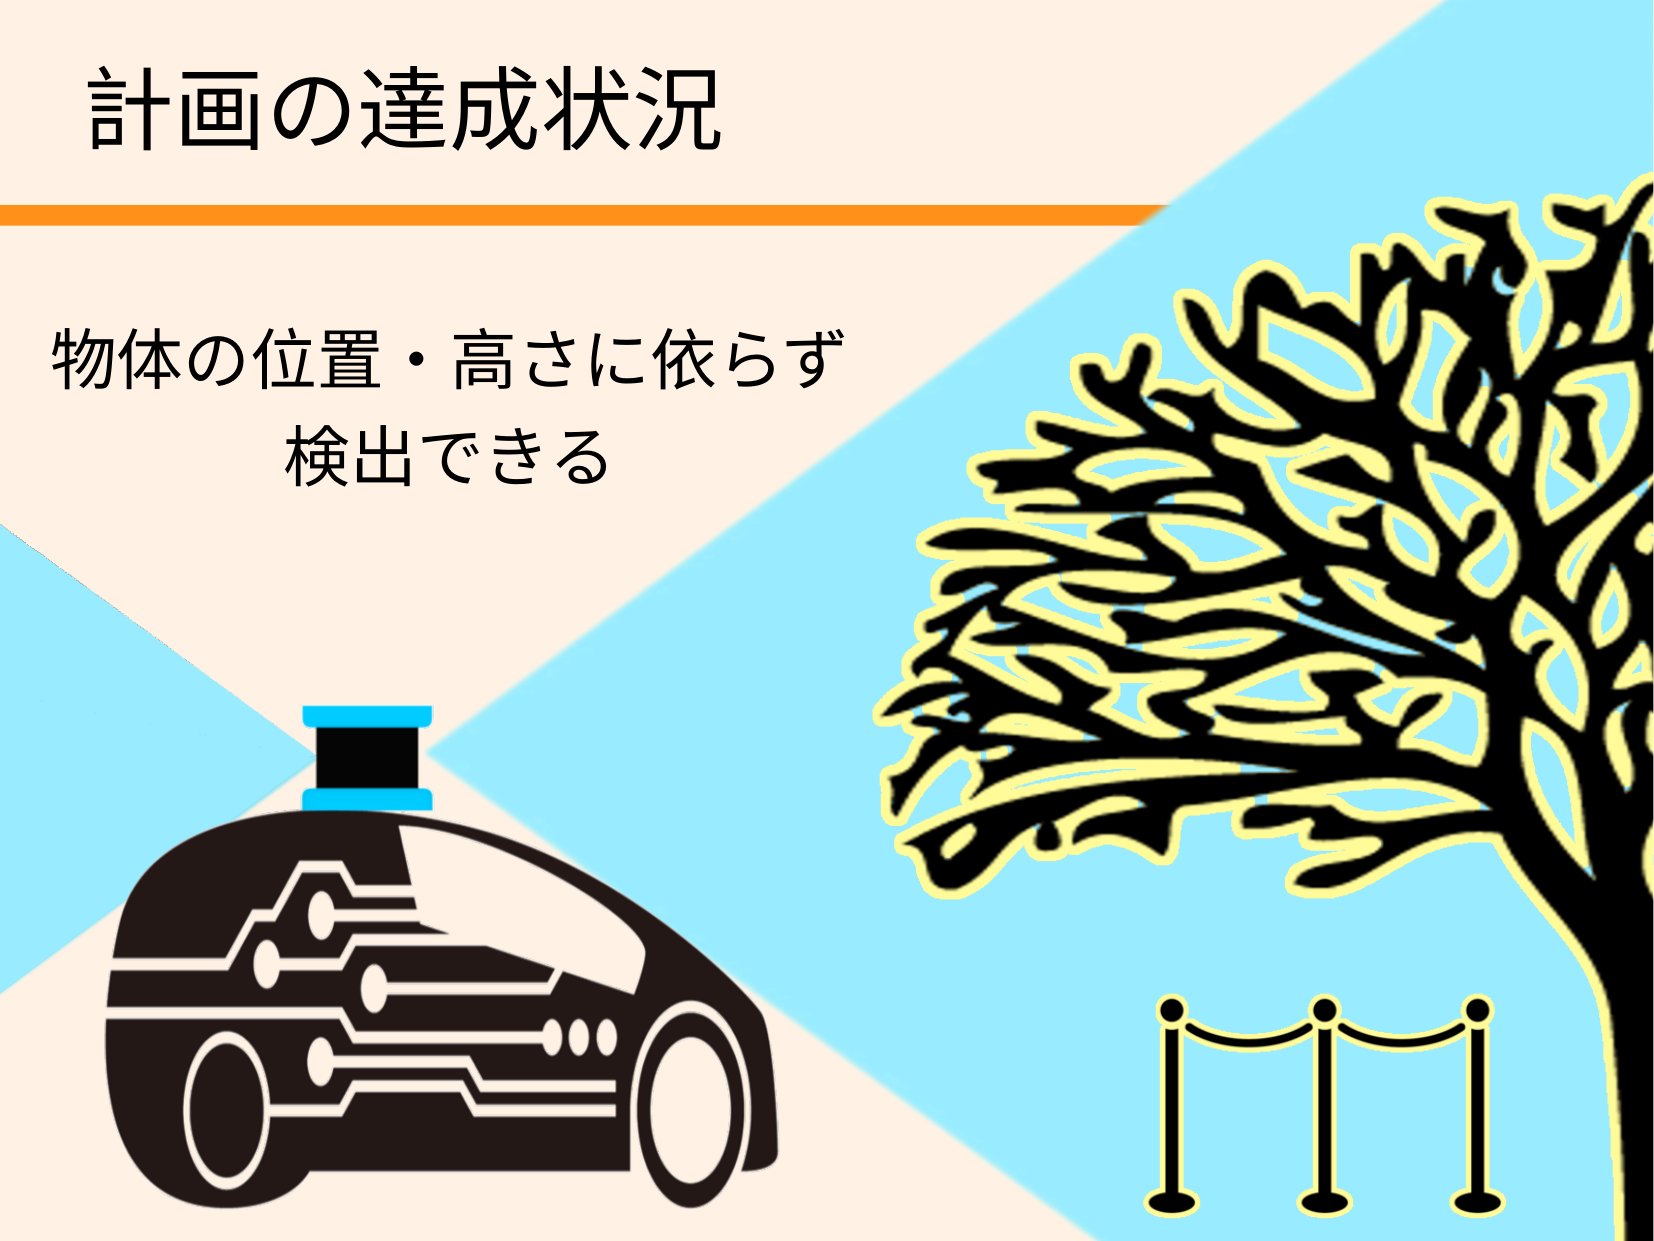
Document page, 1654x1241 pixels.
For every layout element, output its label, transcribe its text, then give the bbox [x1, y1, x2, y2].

text_box 物体の位置・高さに依らず 検出できる [0, 300, 1051, 449]
picture [573, 470, 588, 479]
picture [329, 455, 339, 464]
picture [0, 0, 1654, 1241]
picture [314, 455, 324, 464]
